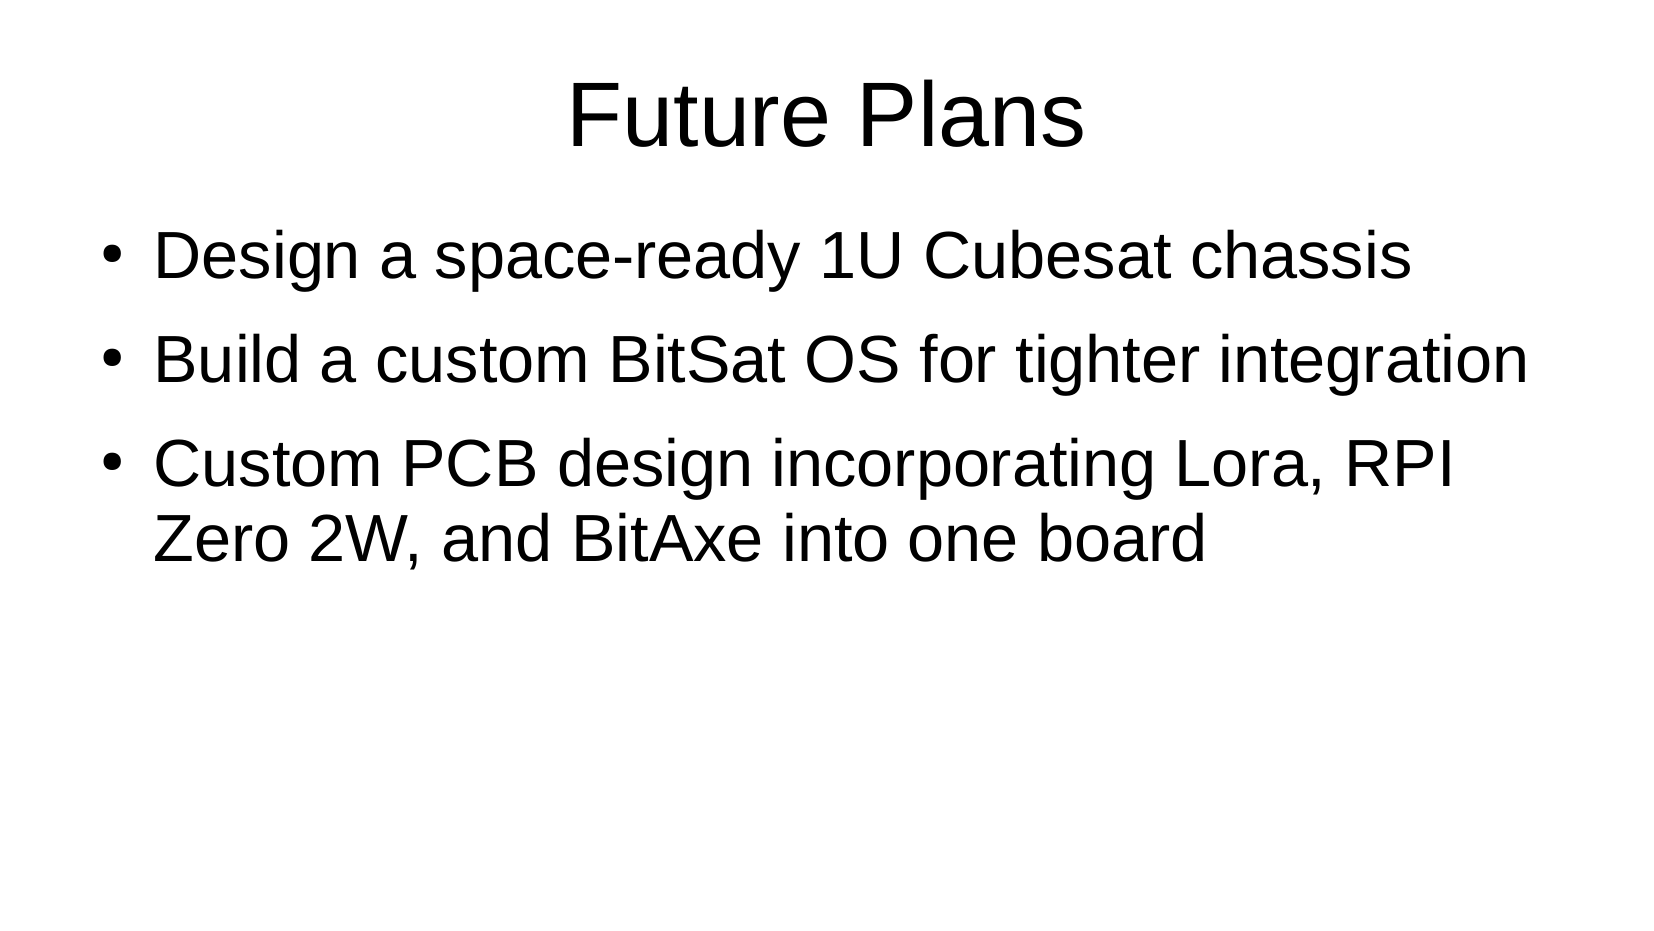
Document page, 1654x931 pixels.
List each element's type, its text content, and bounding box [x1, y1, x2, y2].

title Future Plans [82, 37, 1571, 193]
list Design a space-ready 1U Cubesat chassis Build a custom BitSat OS for tighter integration Custom PCB design incorporating Lora, RPI Zero 2W, and BitAxe into one board [82, 217, 1571, 758]
